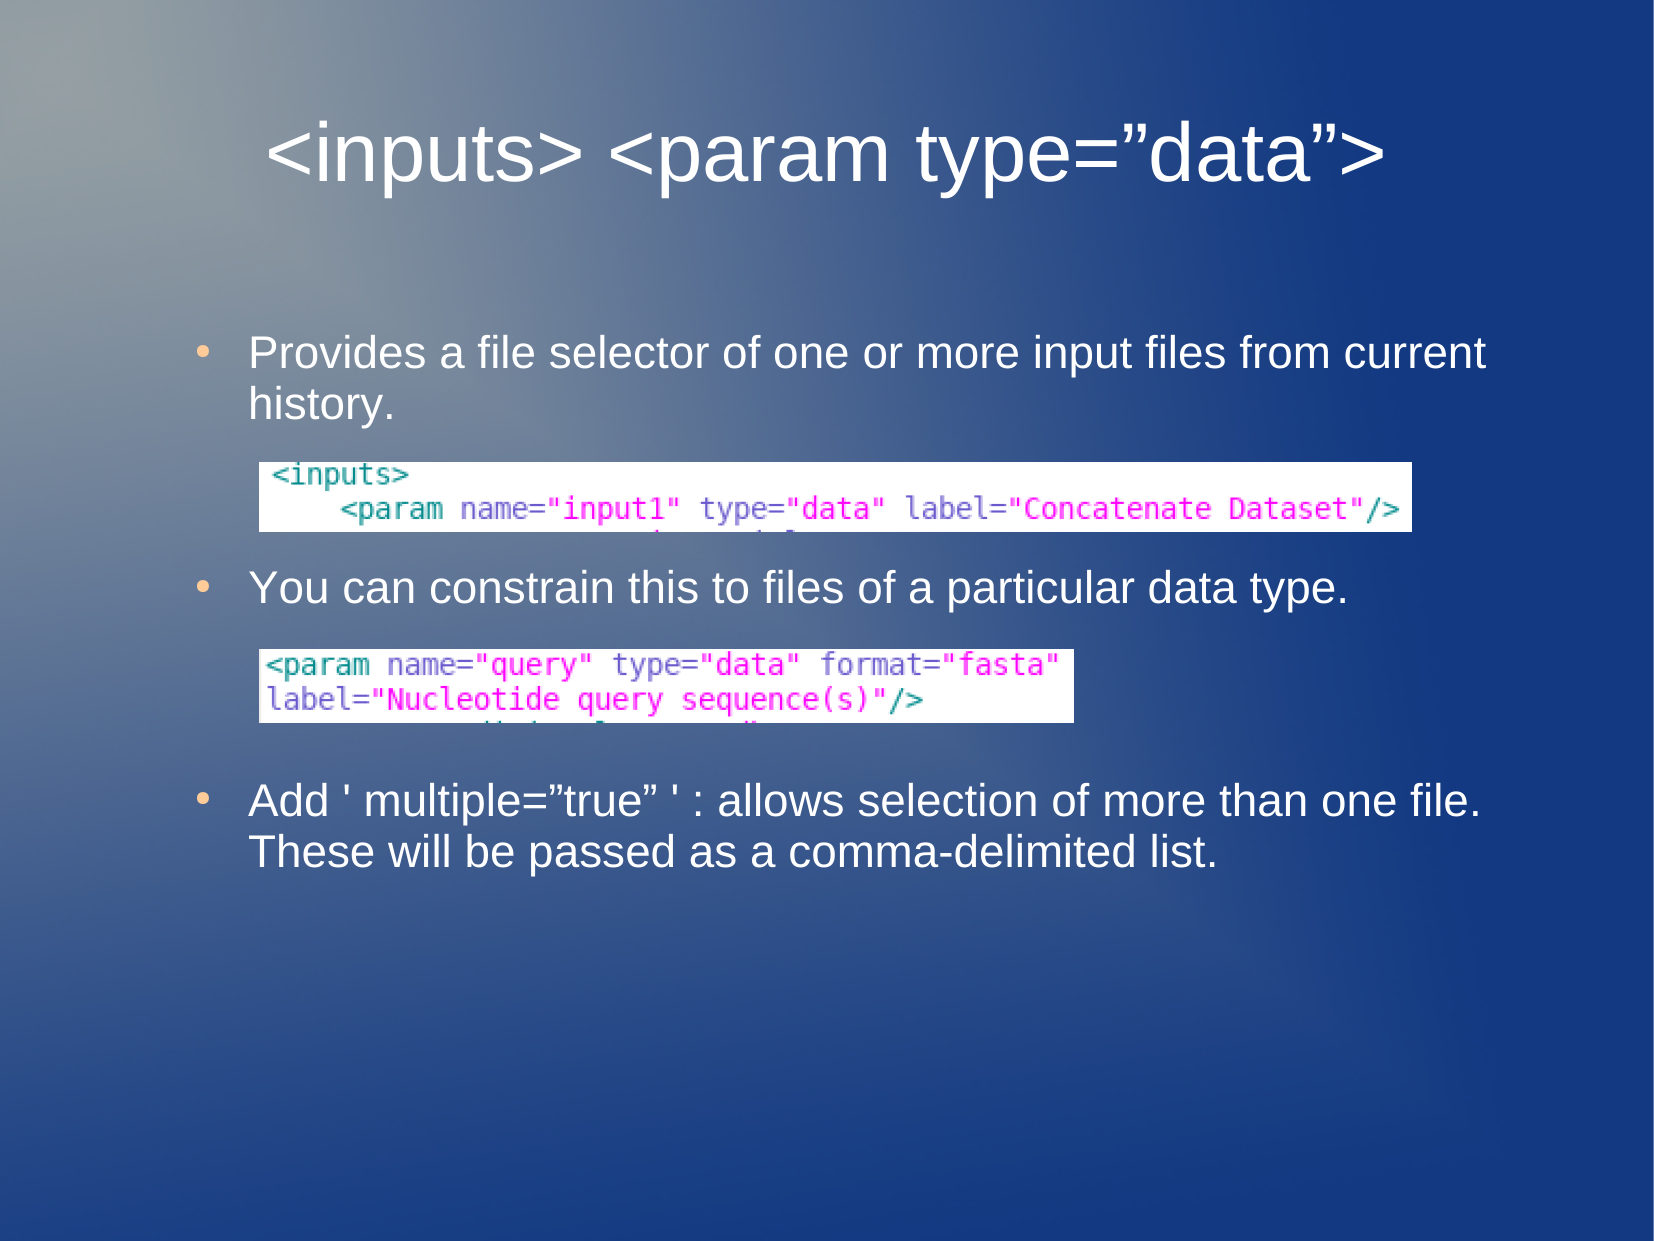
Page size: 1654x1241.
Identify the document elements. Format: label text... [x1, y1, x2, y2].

title <inputs> <param type=”data”> [82, 49, 1571, 257]
list Provides a file selector of one or more input files from current history. You can constrain this to files of a particular data type. Add ' multiple=”true” ' : allows selection of more than one file. These will be passed as a comma-delimited list. [177, 327, 1536, 1034]
picture [0, 0, 1654, 1241]
